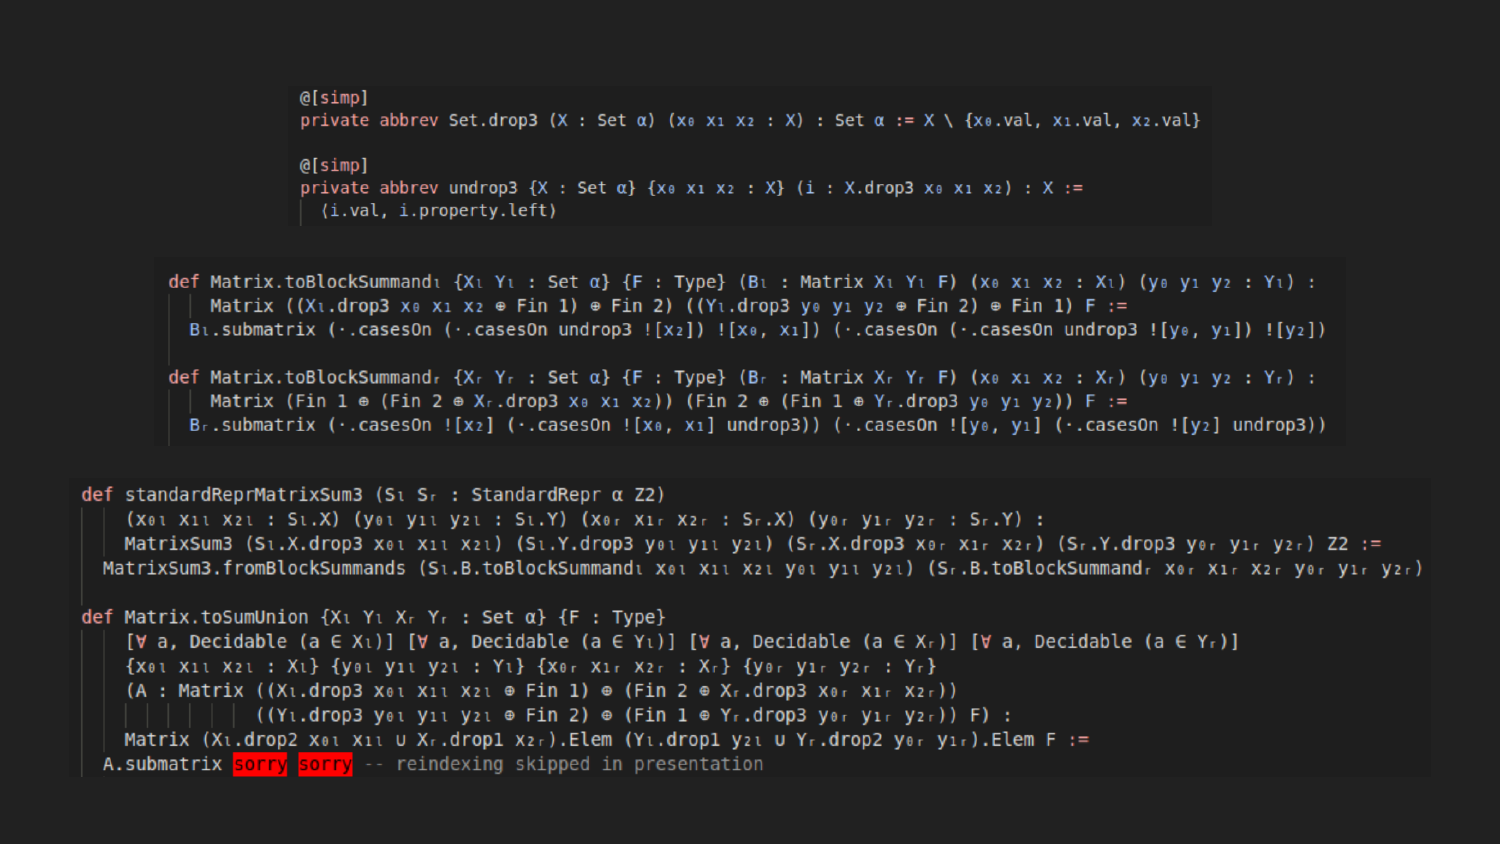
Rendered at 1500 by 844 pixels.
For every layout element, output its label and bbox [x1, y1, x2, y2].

picture [154, 257, 1346, 446]
picture [288, 86, 1212, 226]
picture [69, 478, 1431, 777]
